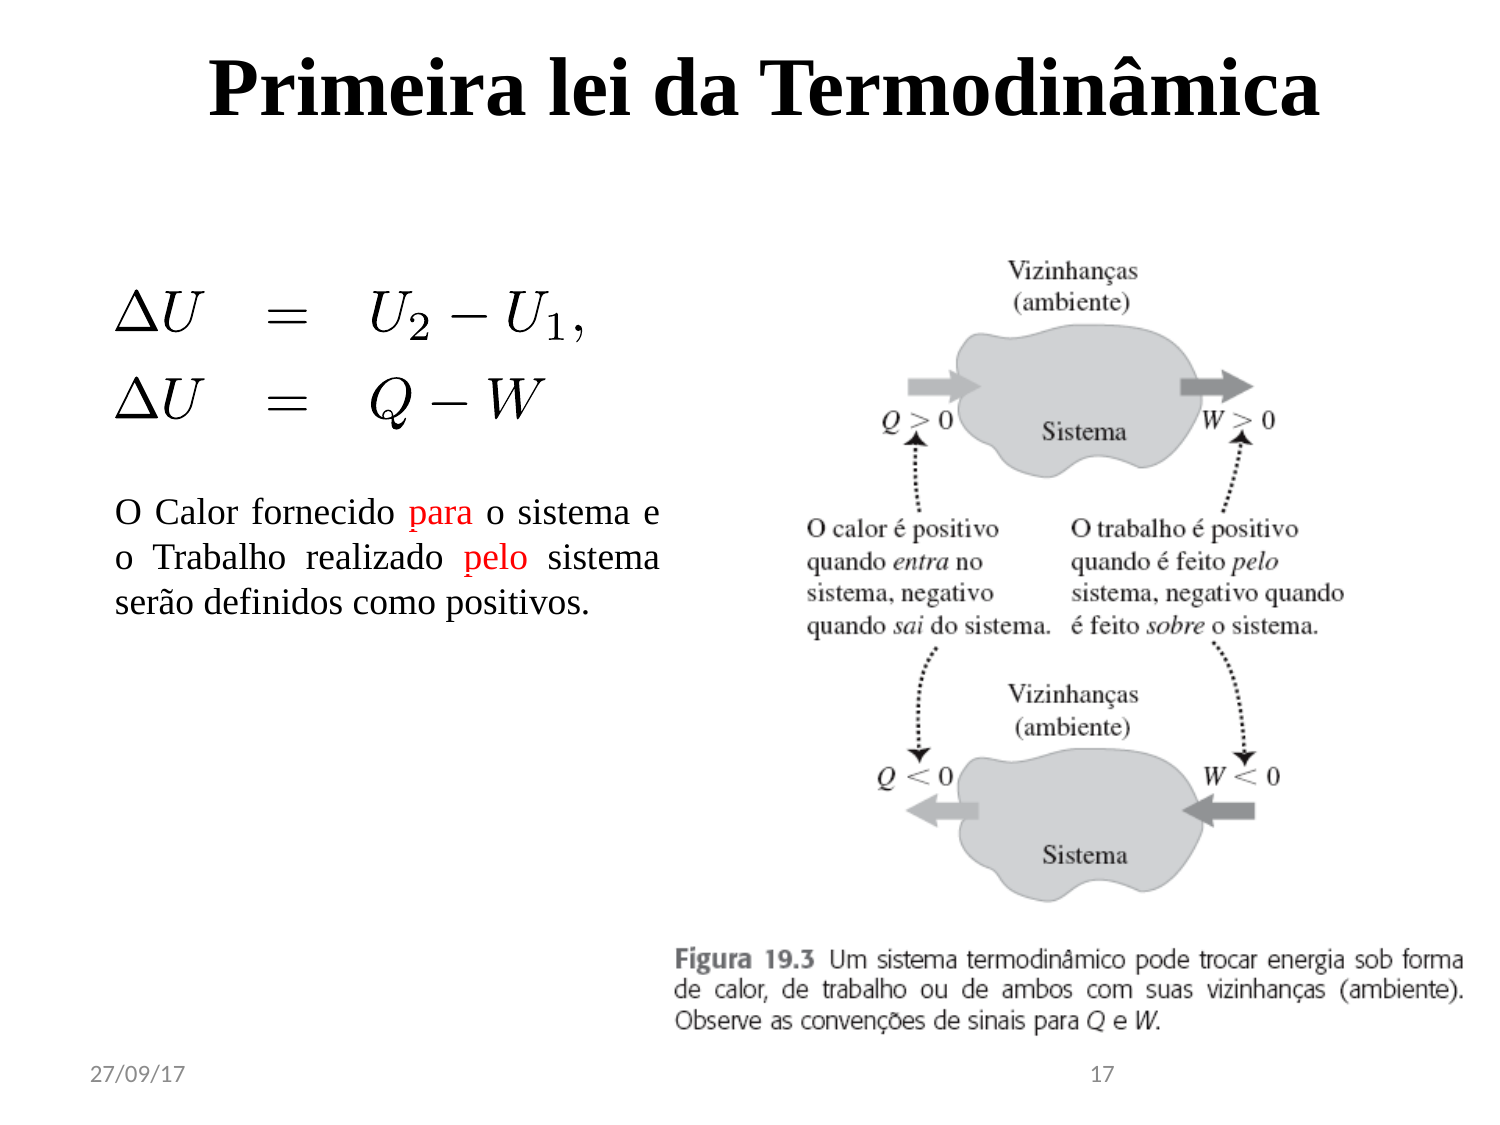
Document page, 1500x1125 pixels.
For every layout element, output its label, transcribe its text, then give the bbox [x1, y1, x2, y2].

picture [661, 242, 1494, 1051]
text_box 27/09/17 [74, 1042, 425, 1103]
text_box [112, 289, 587, 430]
text_box Primeira lei da Termodinâmica [193, 24, 1274, 140]
text_box <número> [1074, 1051, 1425, 1103]
text_box O Calor fornecido para o sistema e o Trabalho realizado pelo sistema serão definidos como positivos. [100, 479, 676, 720]
